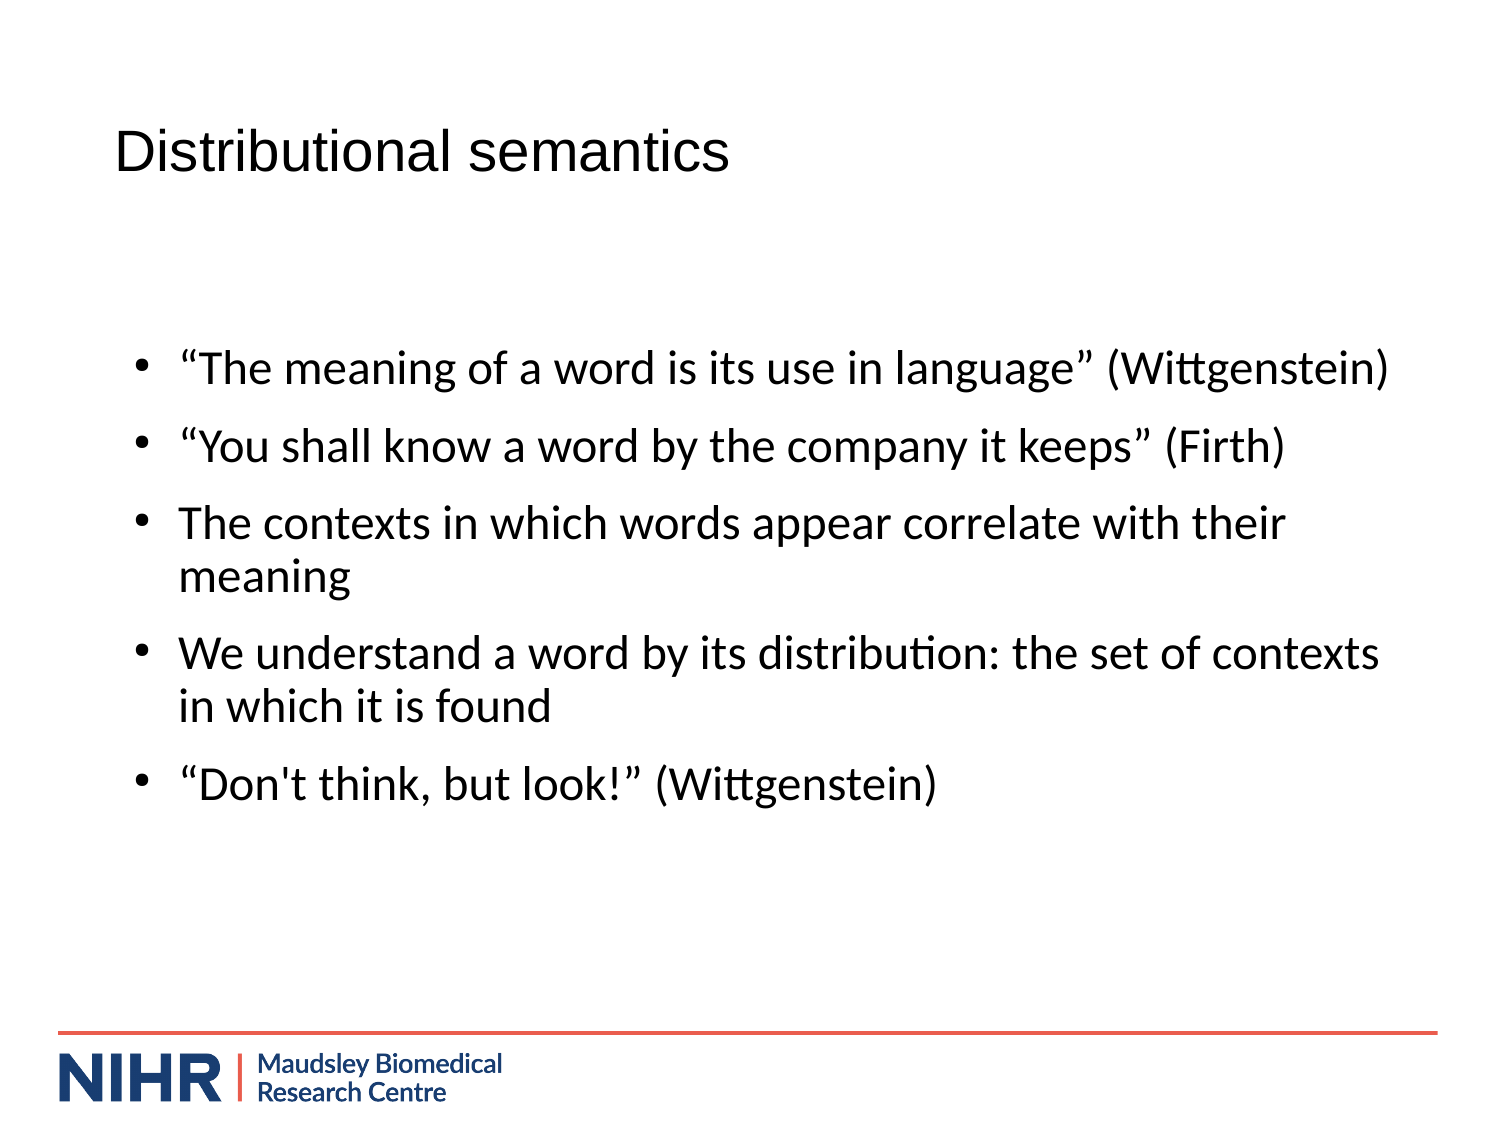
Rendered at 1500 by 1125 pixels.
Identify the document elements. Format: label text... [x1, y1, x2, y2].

text_box Distributional semantics [100, 113, 1105, 192]
list “The meaning of a word is its use in language” (Wittgenstein) “You shall know a word by the company it keeps” (Firth) The contexts in which words appear correlate with their meaning We understand a word by its distribution: the set of contexts in which it is found “Don't think, but look!” (Wittgenstein) [118, 181, 1394, 863]
picture [29, 1018, 531, 1125]
